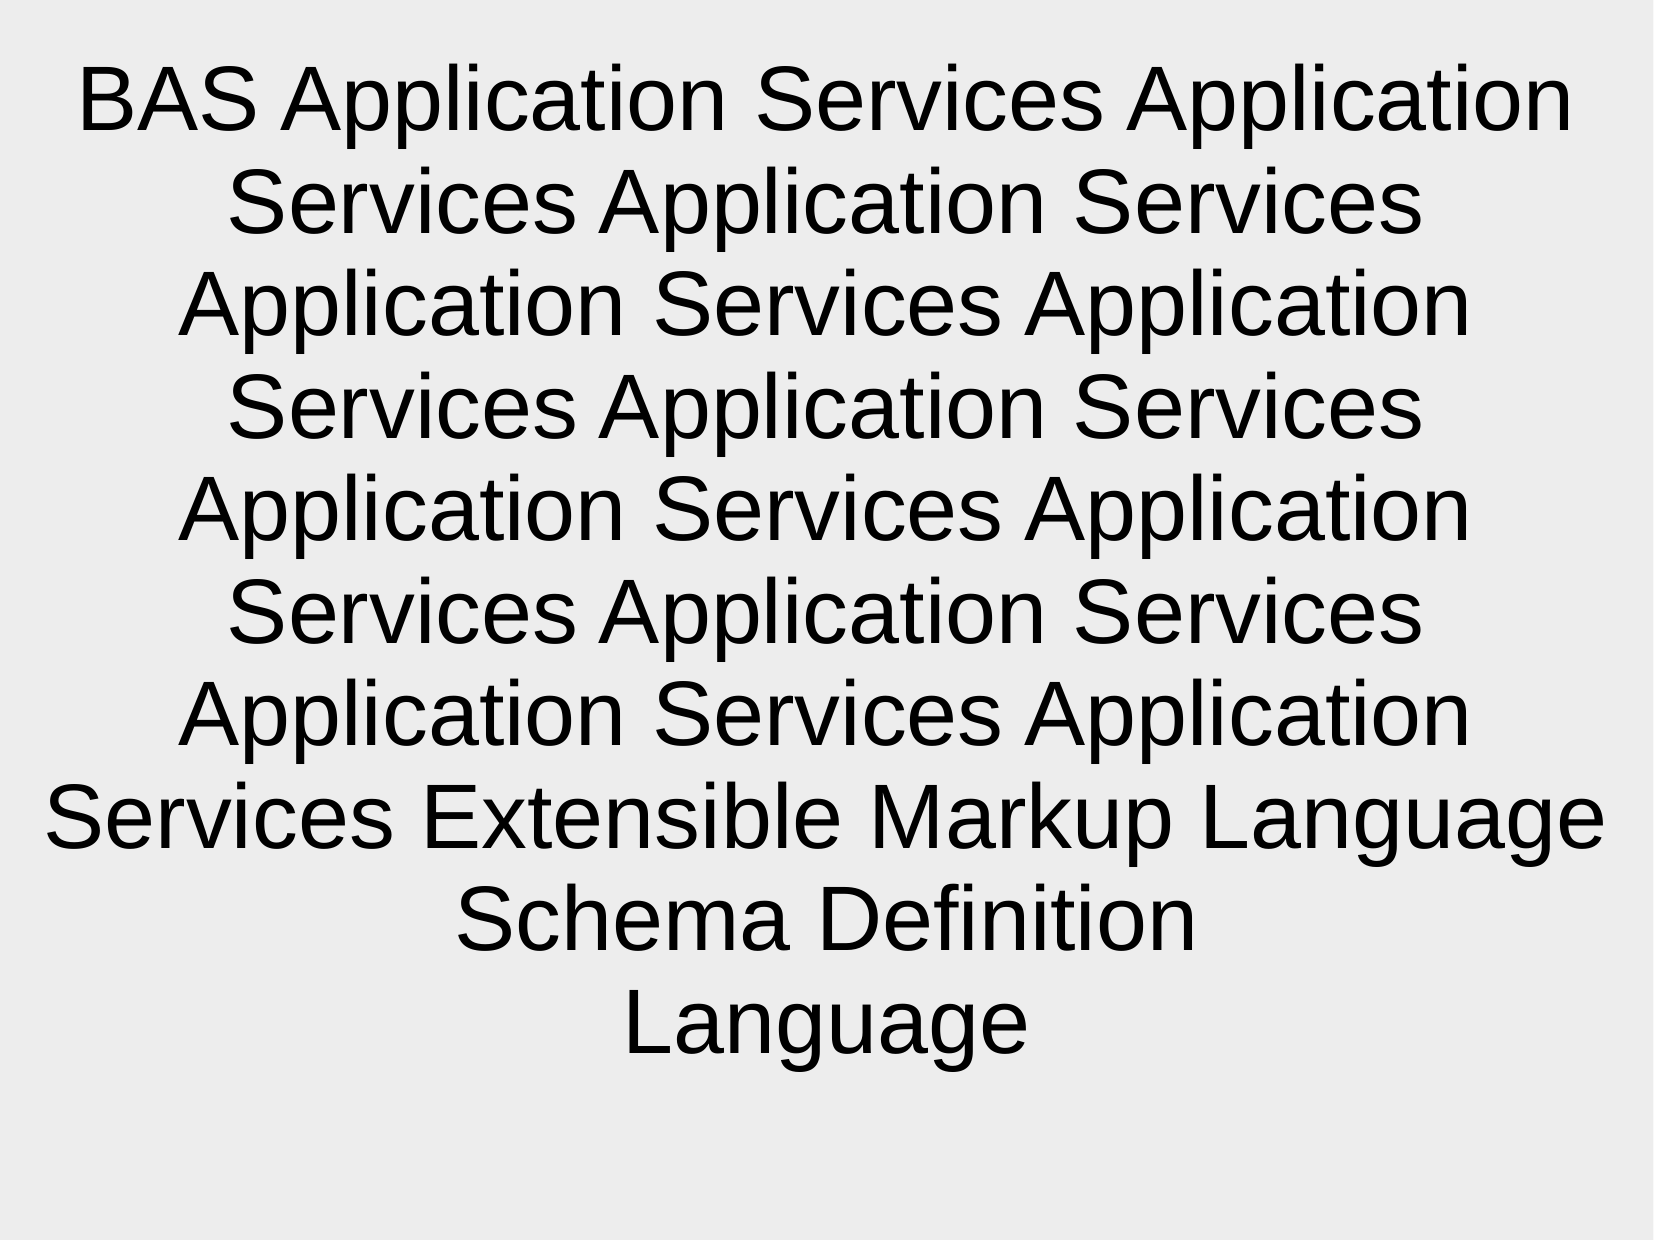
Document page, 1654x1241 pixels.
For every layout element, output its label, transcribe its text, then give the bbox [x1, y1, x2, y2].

text_box BAS Application Services Application Services Application Services Application Services Application Services Application Services Application Services Application Services Application Services Application Services Application Services Extensible Markup Language Schema Definition Language [0, 40, 1654, 1078]
